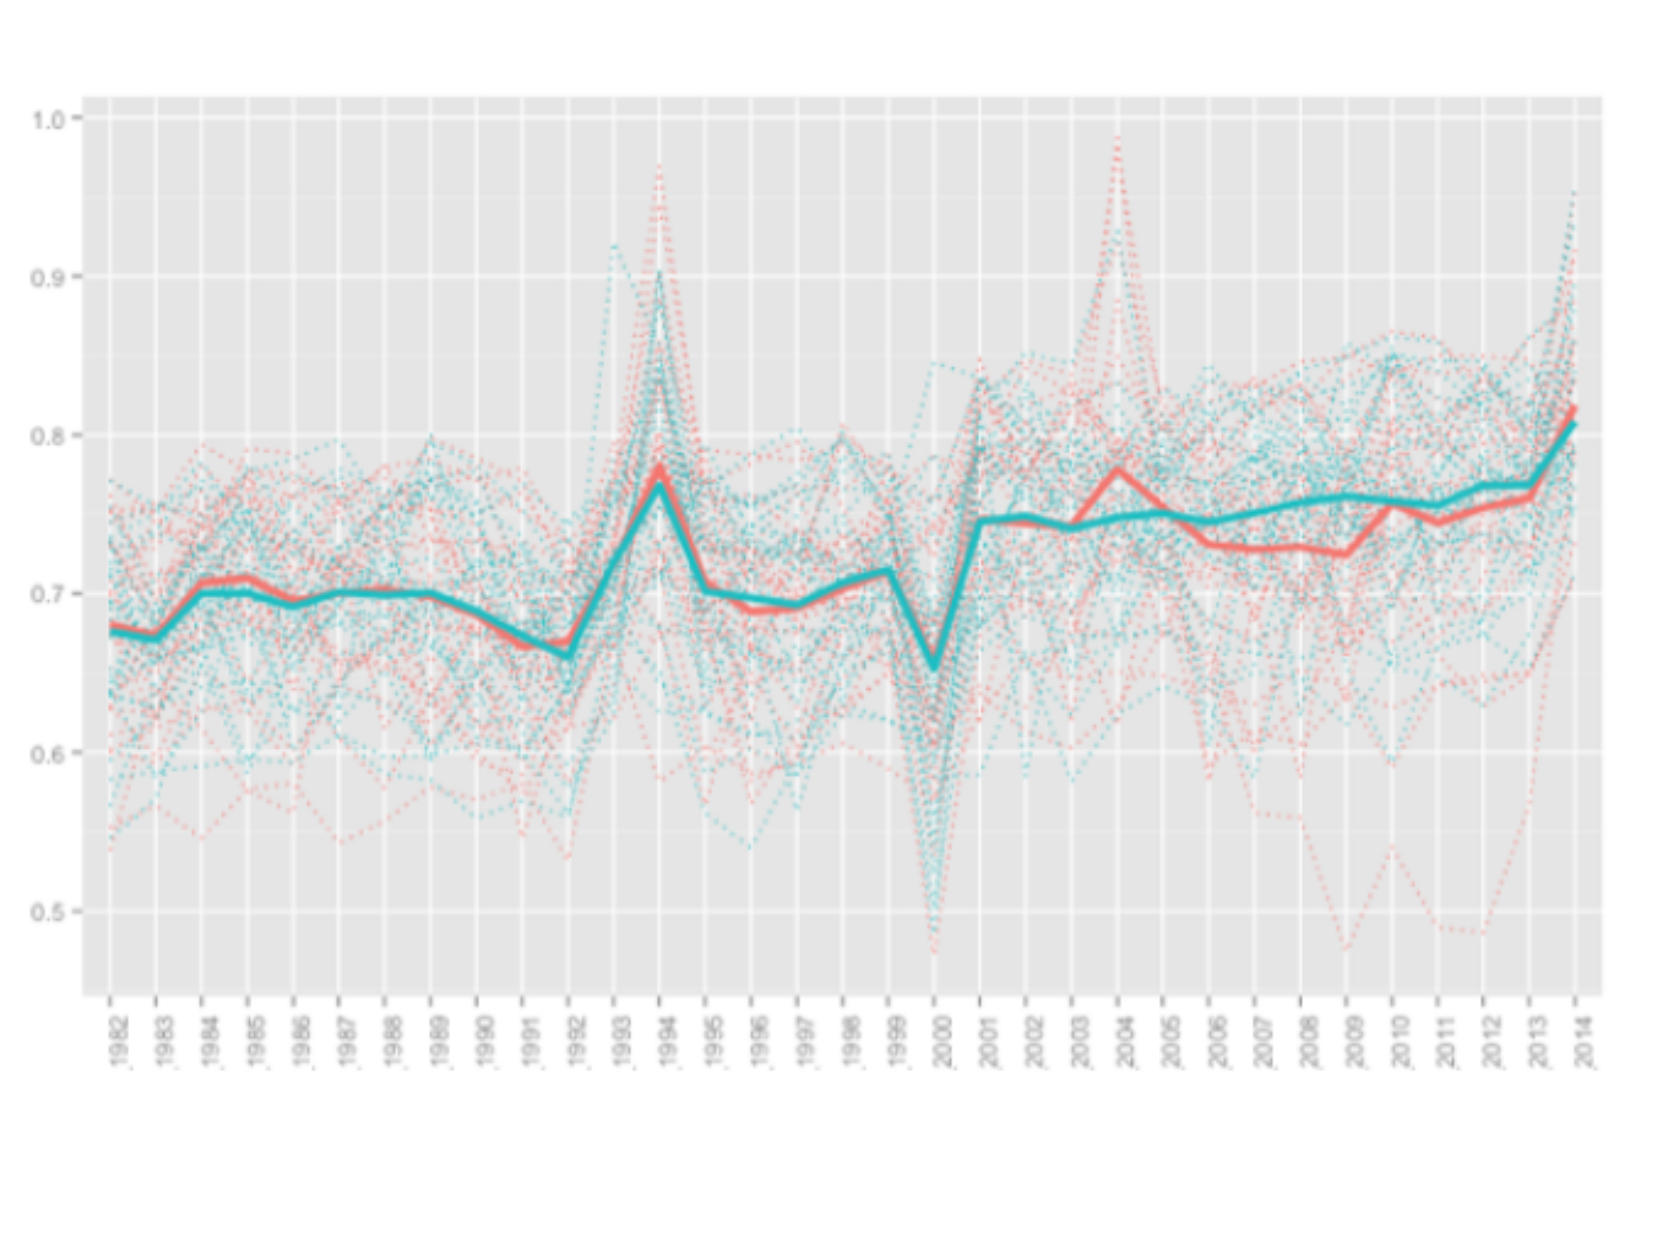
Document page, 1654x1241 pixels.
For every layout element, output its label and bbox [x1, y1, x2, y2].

picture [26, 88, 1619, 1081]
